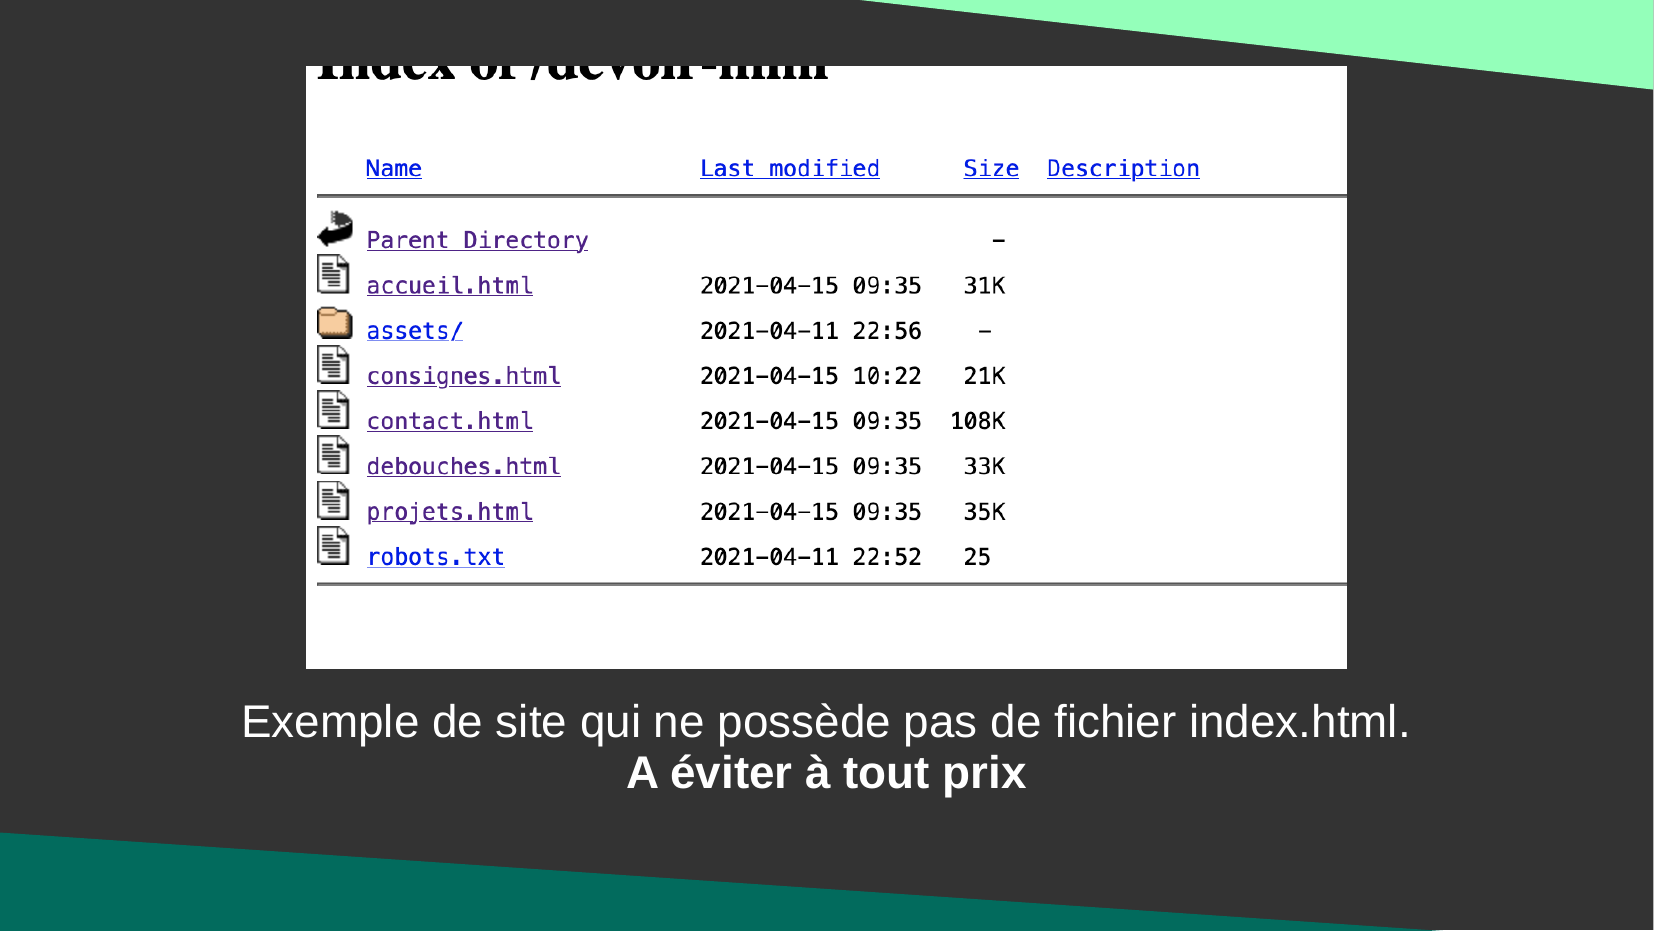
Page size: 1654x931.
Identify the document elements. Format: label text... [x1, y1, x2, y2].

picture [306, 66, 1347, 669]
text_box [859, 0, 1654, 90]
text_box Exemple de site qui ne possède pas de fichier index.html. A éviter à tout prix [191, 688, 1462, 858]
